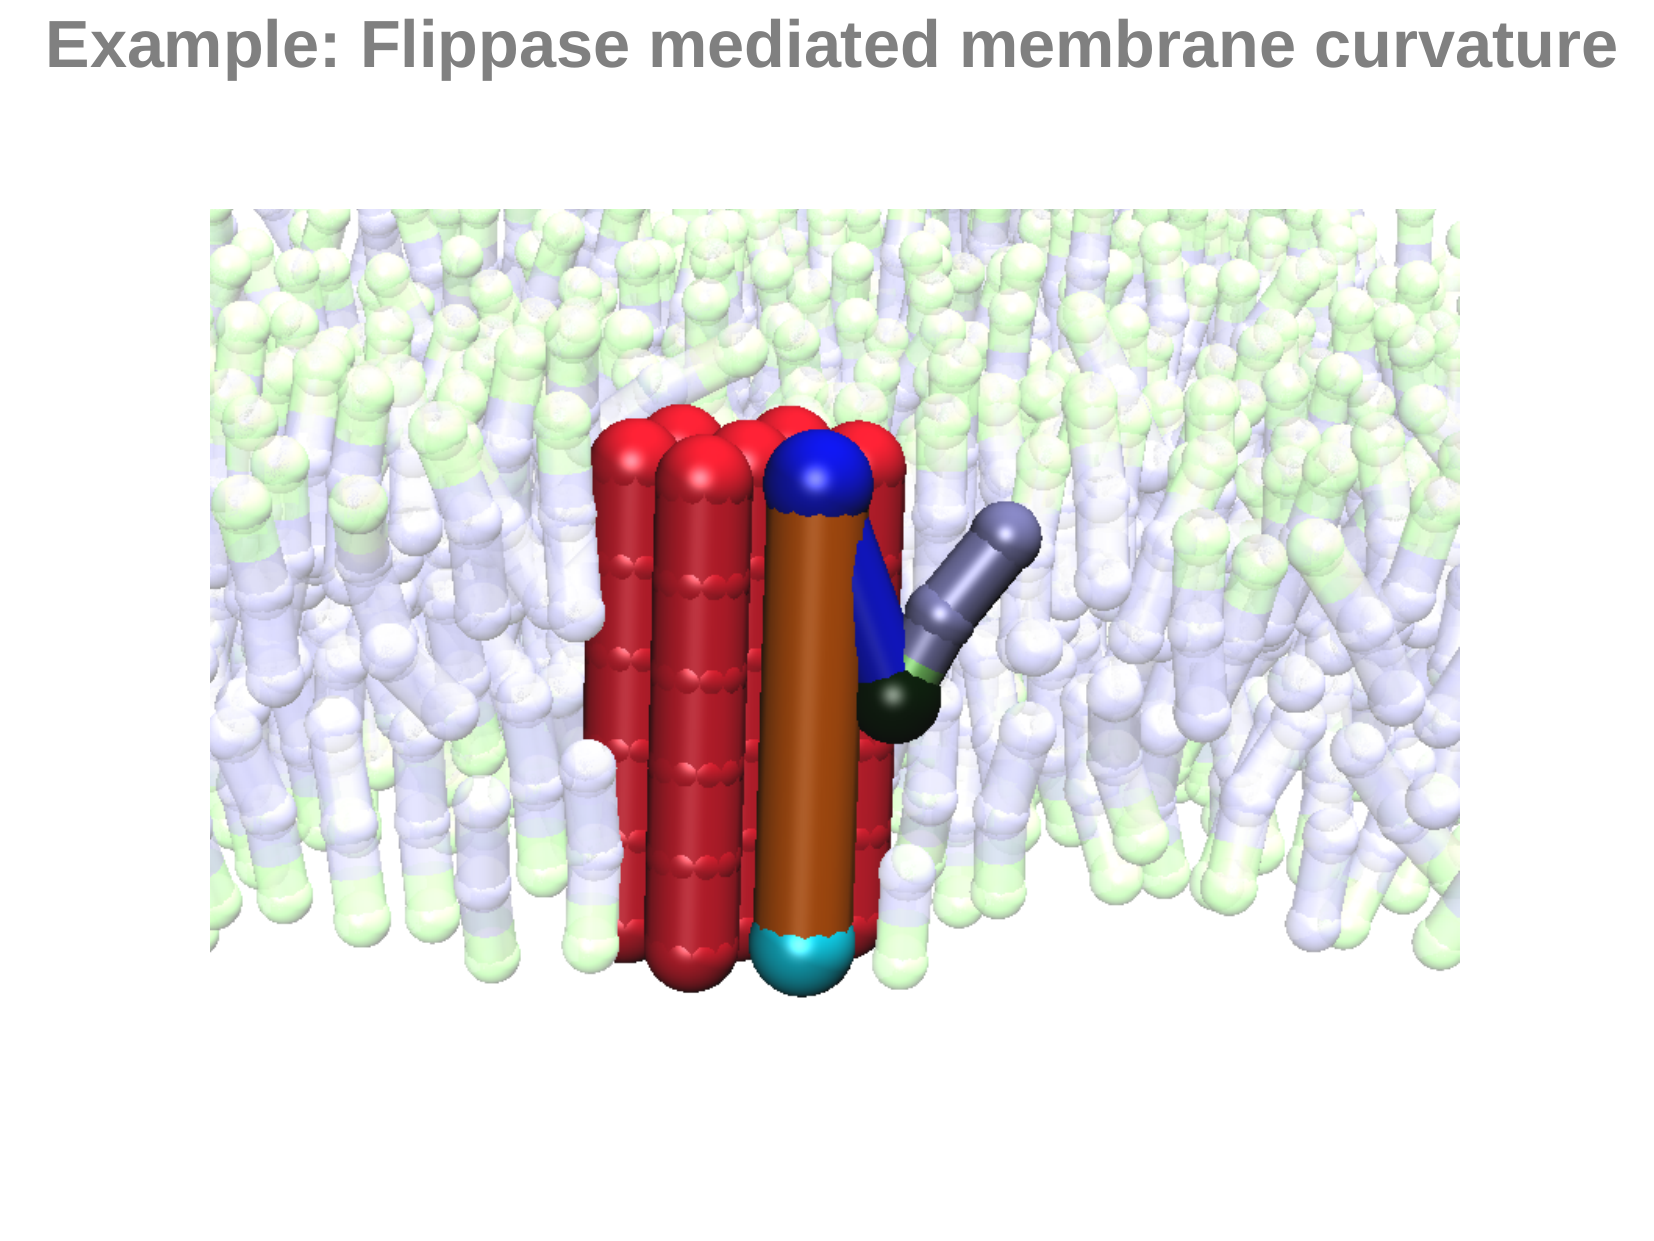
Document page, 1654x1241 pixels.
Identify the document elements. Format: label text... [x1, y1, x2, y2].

text_box Example: Flippase mediated membrane curvature [0, 0, 1654, 92]
picture [210, 209, 1460, 1148]
